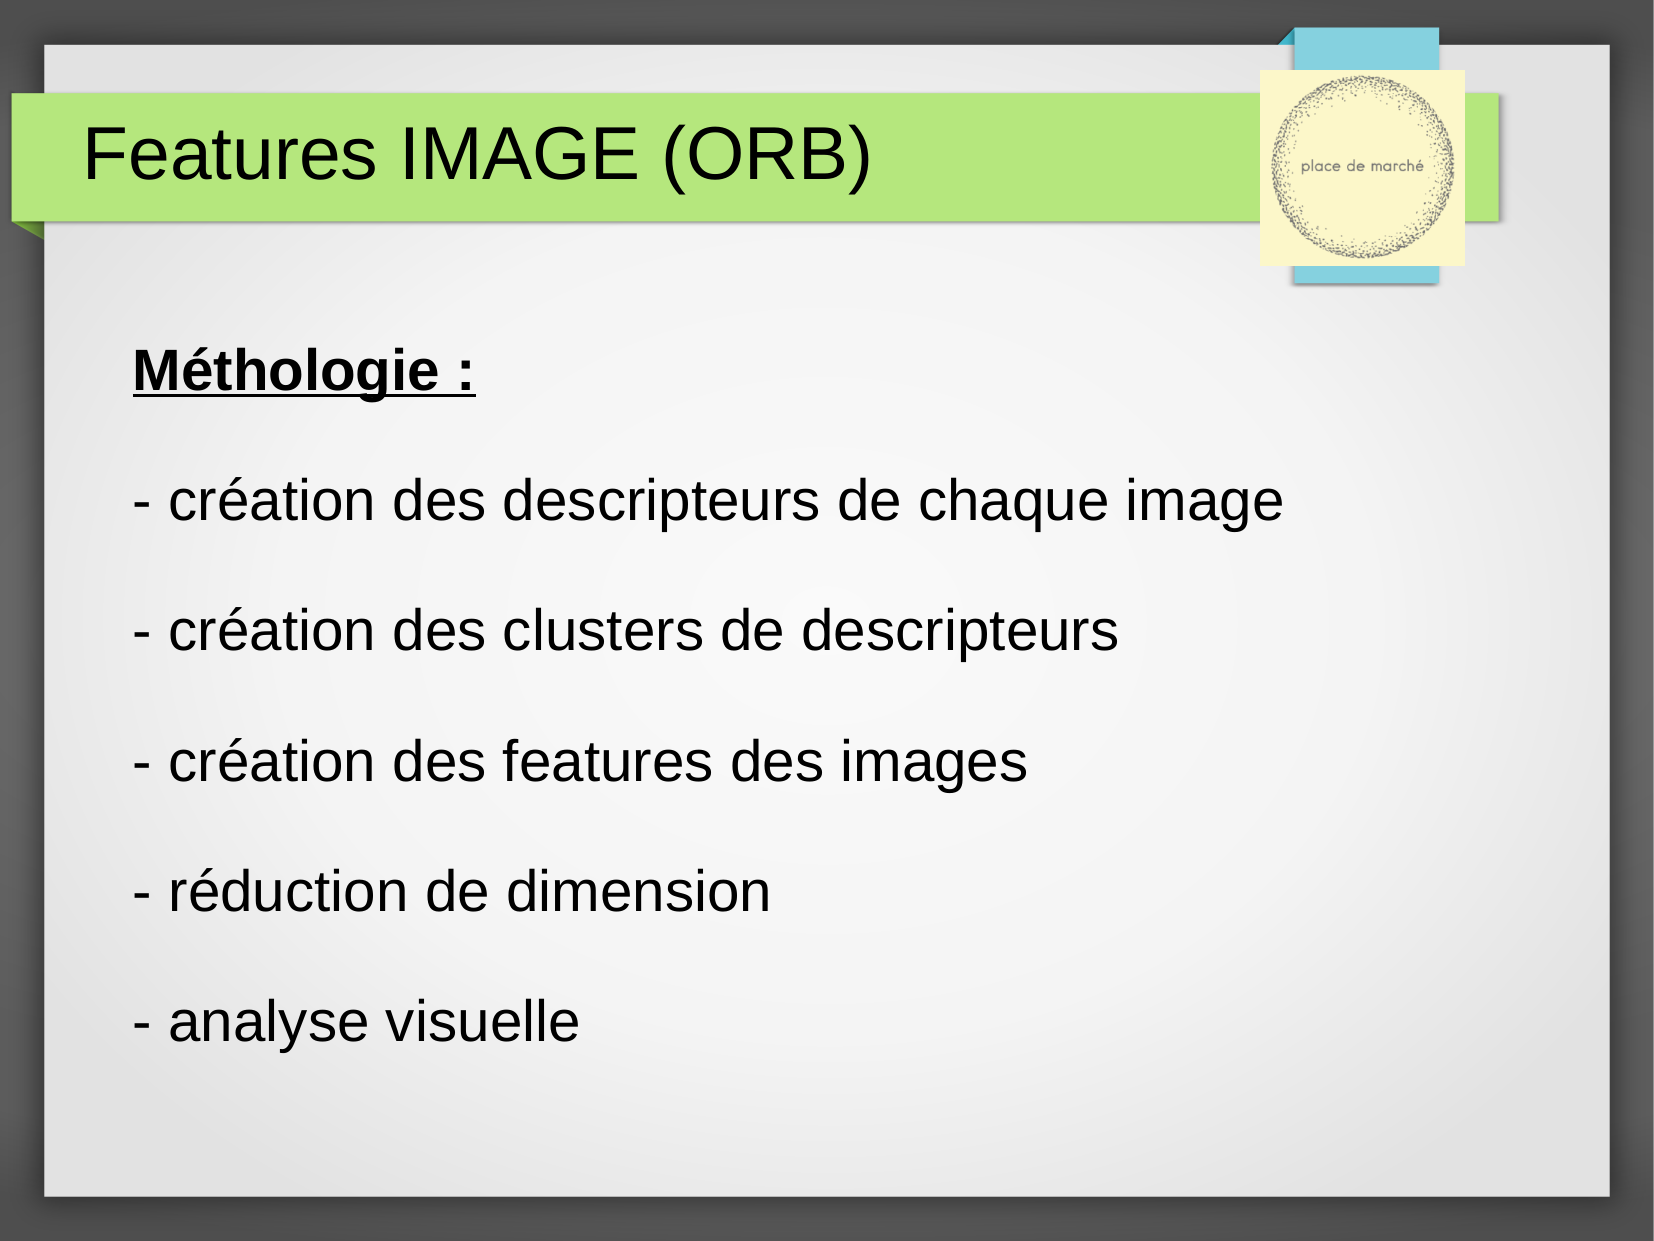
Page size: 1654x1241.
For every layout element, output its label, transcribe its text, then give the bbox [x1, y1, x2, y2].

title Features IMAGE (ORB) [82, 94, 1260, 213]
picture [0, 0, 1654, 1241]
text_box Méthologie : - création des descripteurs de chaque image - création des clusters de descripteurs - création des features des images - réduction de dimension - analyse visuelle [118, 330, 1512, 1061]
